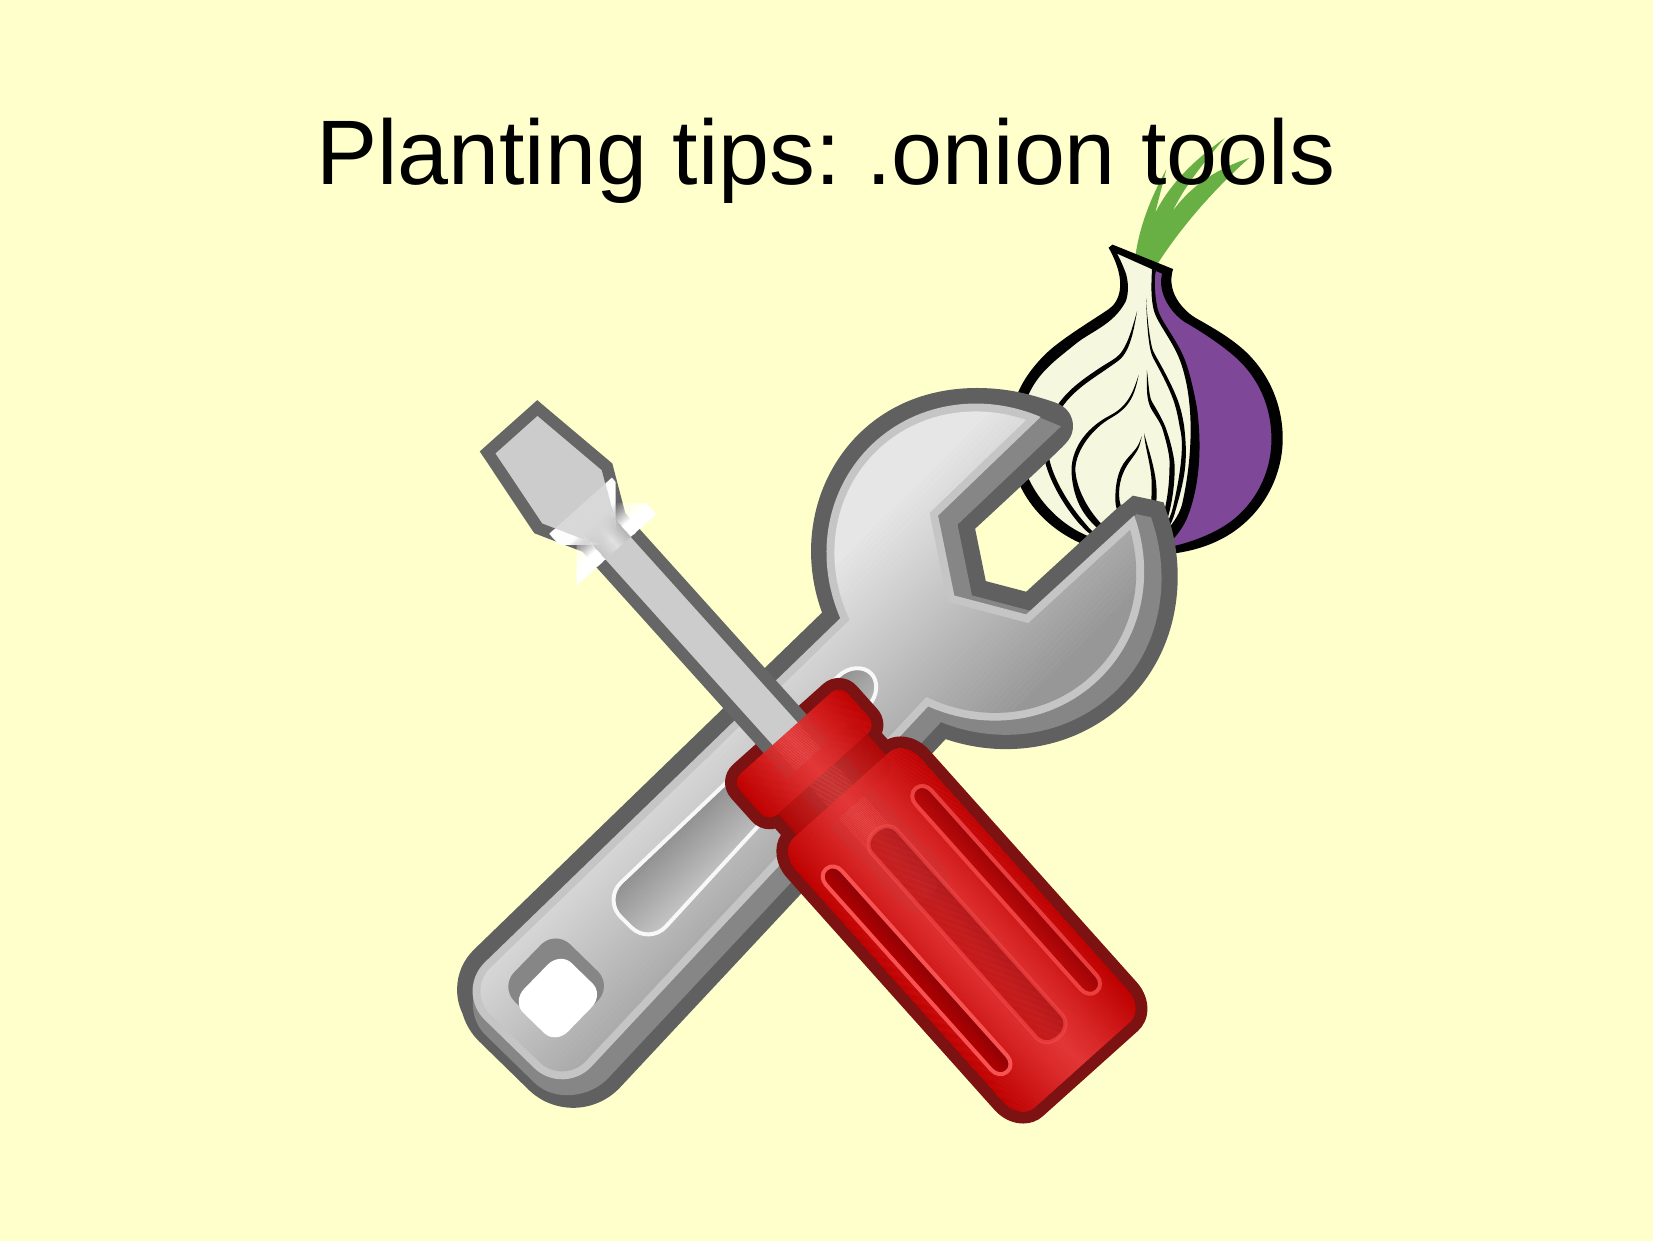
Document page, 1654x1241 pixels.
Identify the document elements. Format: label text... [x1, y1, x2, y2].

picture [413, 257, 1283, 1158]
title Planting tips: .onion tools [82, 49, 1571, 257]
